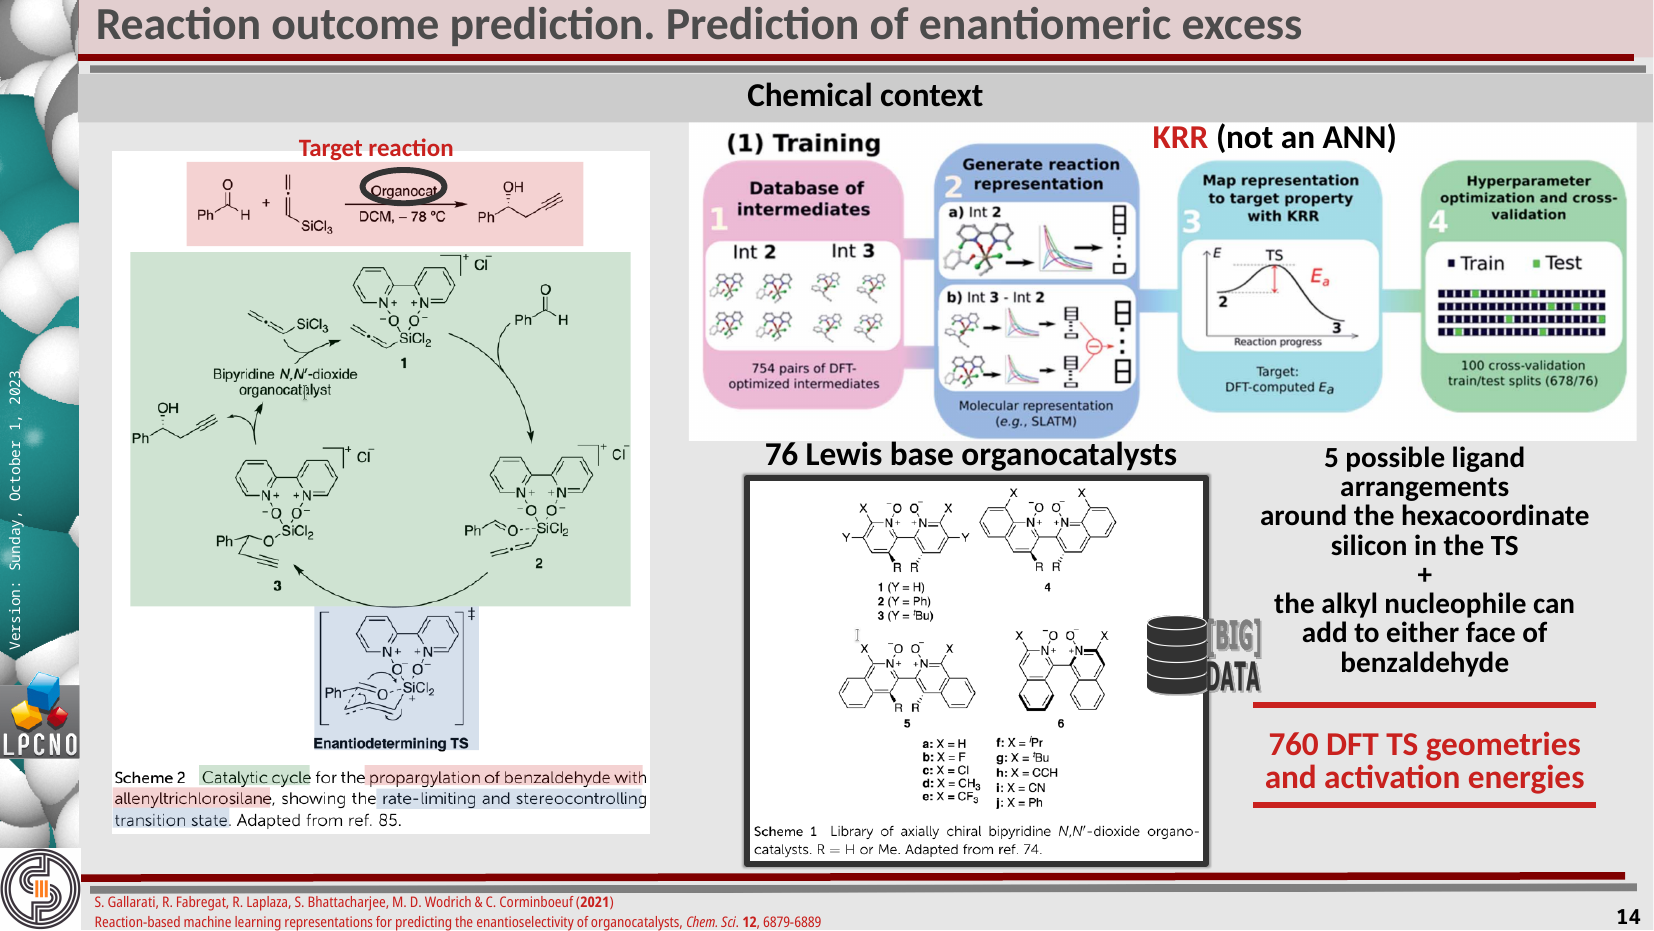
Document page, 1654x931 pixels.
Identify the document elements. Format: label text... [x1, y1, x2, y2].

text_box [376, 788, 642, 809]
picture [0, 0, 81, 930]
text_box [130, 252, 631, 751]
text_box 760 DFT TS geometries and activation energies [1249, 722, 1600, 804]
title Reaction outcome prediction. Prediction of enantiomeric excess [78, 0, 1654, 58]
picture [750, 480, 1260, 861]
text_box [199, 765, 310, 786]
text_box KRR (not an ANN) [1137, 116, 1413, 165]
text_box 76 Lewis base organocatalysts [750, 432, 1193, 481]
text_box [364, 765, 643, 786]
text_box [112, 787, 270, 828]
picture [688, 123, 1637, 441]
text_box Target reaction [284, 130, 470, 161]
text_box 5 possible ligand arrangements around the hexacoordinate silicon in the TS + the alkyl nucleophile can add to either face of benzaldehyde [1231, 437, 1619, 687]
picture [112, 151, 650, 834]
text_box S. Gallarati, R. Fabregat, R. Laplaza, S. Bhattacharjee, M. D. Wodrich & C. Corminboeuf (2021) Reaction-based machine learning representations for predicting the enantioselectivity of organocatalysts, Chem. Sci. 12, 6879-6889 [94, 891, 875, 931]
text_box [186, 161, 584, 247]
text_box Chemical context [77, 74, 1653, 123]
